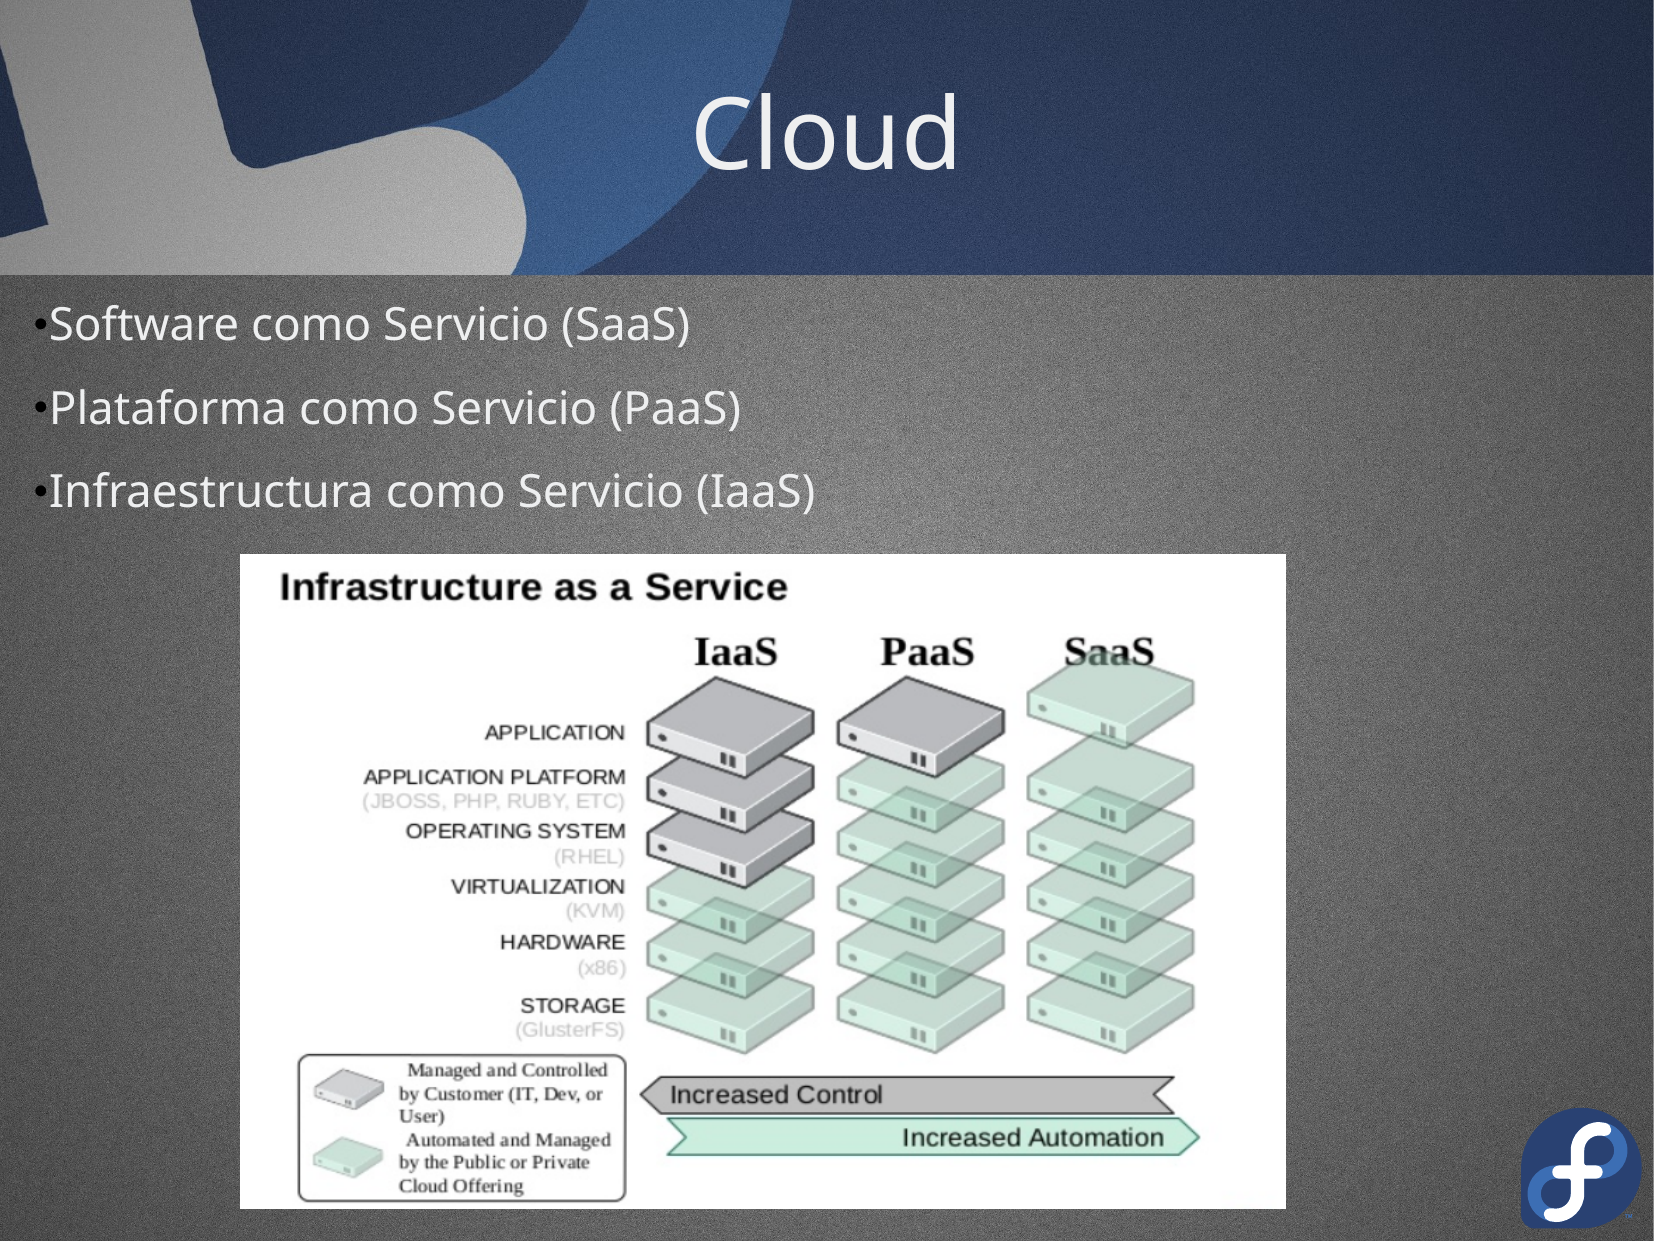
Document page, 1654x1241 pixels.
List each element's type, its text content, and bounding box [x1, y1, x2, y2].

text_box Cloud [88, 29, 1565, 237]
text_box Software como Servicio (SaaS) Plataforma como Servicio (PaaS) Infraestructura como Servicio (IaaS) [0, 296, 1342, 1006]
picture [0, 0, 1654, 1241]
